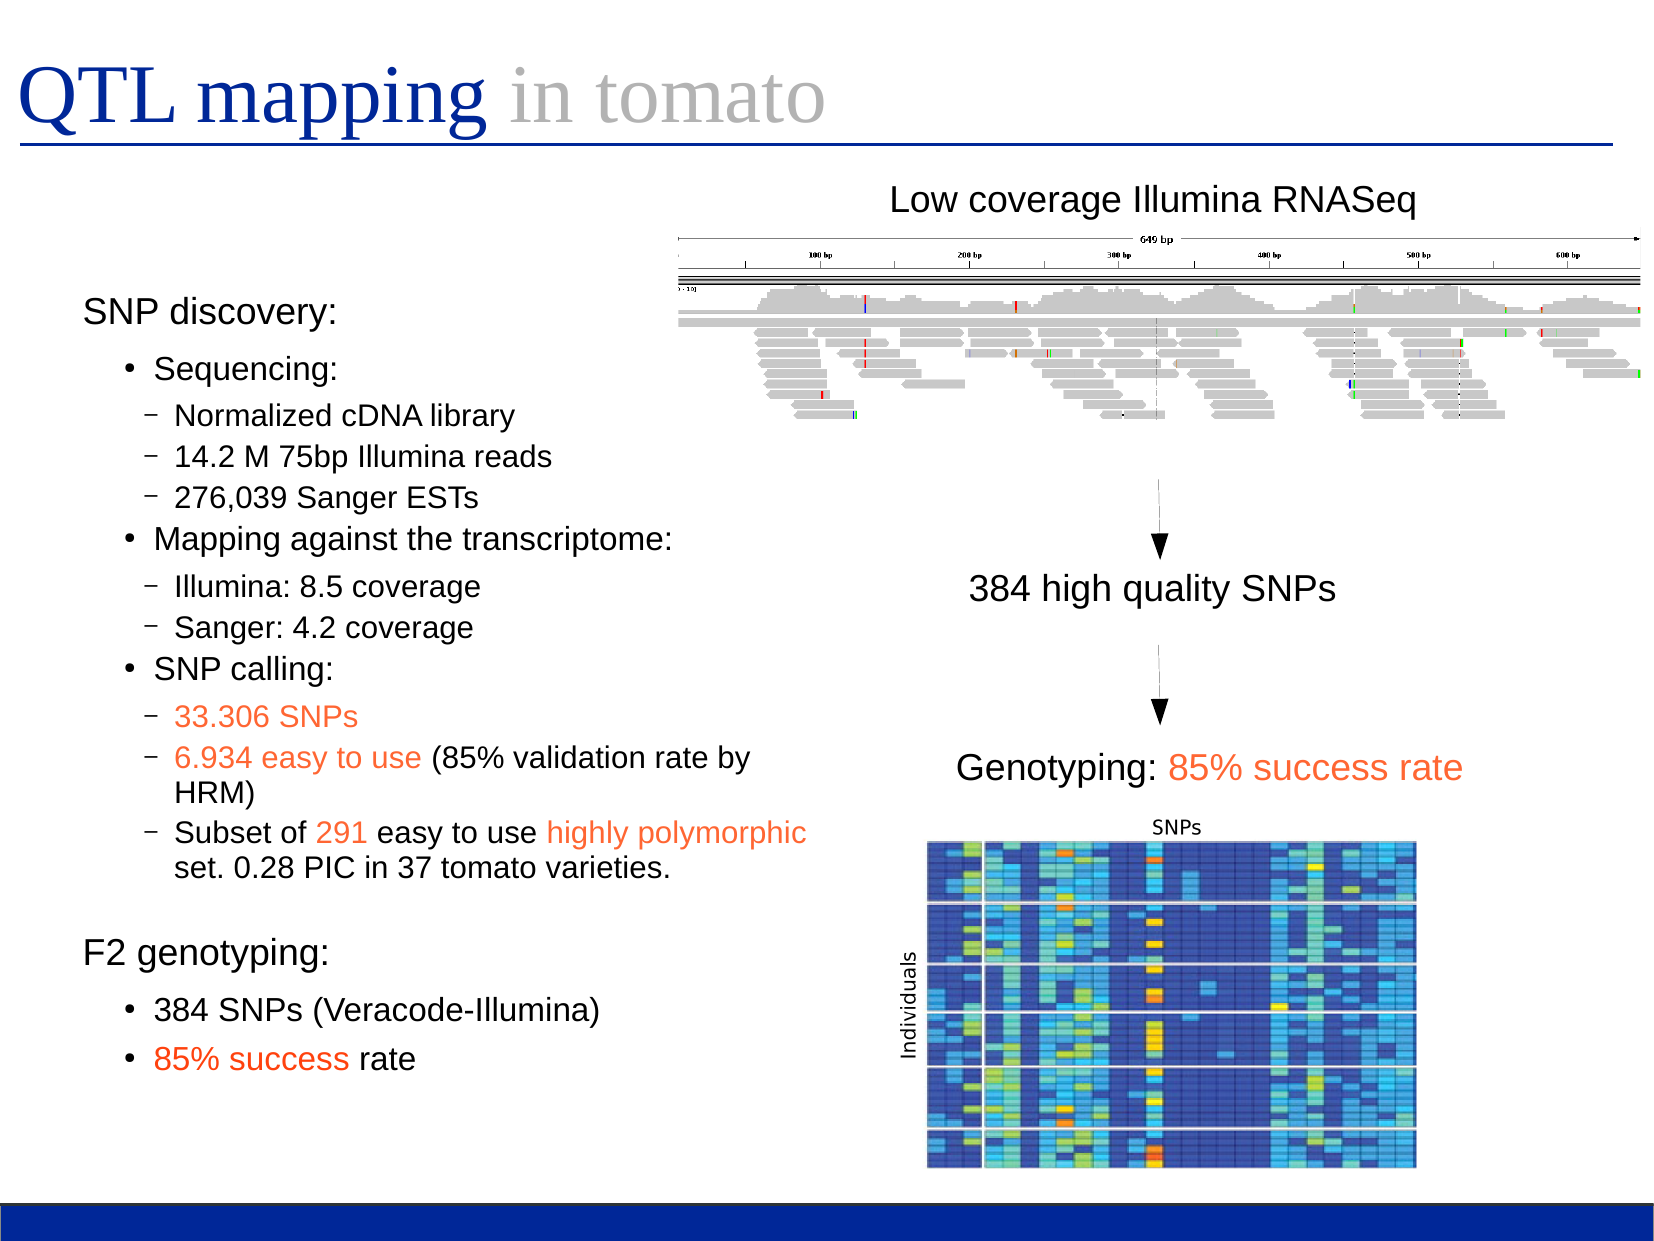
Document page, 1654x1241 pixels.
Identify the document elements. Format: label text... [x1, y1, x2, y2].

text_box 384 high quality SNPs [954, 560, 1352, 617]
list SNP discovery: Sequencing: Normalized cDNA library 14.2 M 75bp Illumina reads 276,039 Sanger ESTs Mapping against the transcriptome: Illumina: 8.5 coverage Sanger: 4.2 coverage SNP calling: 33.306 SNPs 6.934 easy to use (85% validation rate by HRM) Subset of 291 easy to use highly polymorphic set. 0.28 PIC in 37 tomato varieties. F2 genotyping: 384 SNPs (Veracode-Illumina) 85% success rate [82, 290, 809, 1109]
title QTL mapping in tomato [17, 0, 1589, 198]
picture [900, 754, 1419, 1169]
text_box Genotyping: 85% success rate [941, 739, 1479, 797]
text_box Low coverage Illumina RNASeq [874, 170, 1433, 228]
picture [678, 227, 1641, 430]
